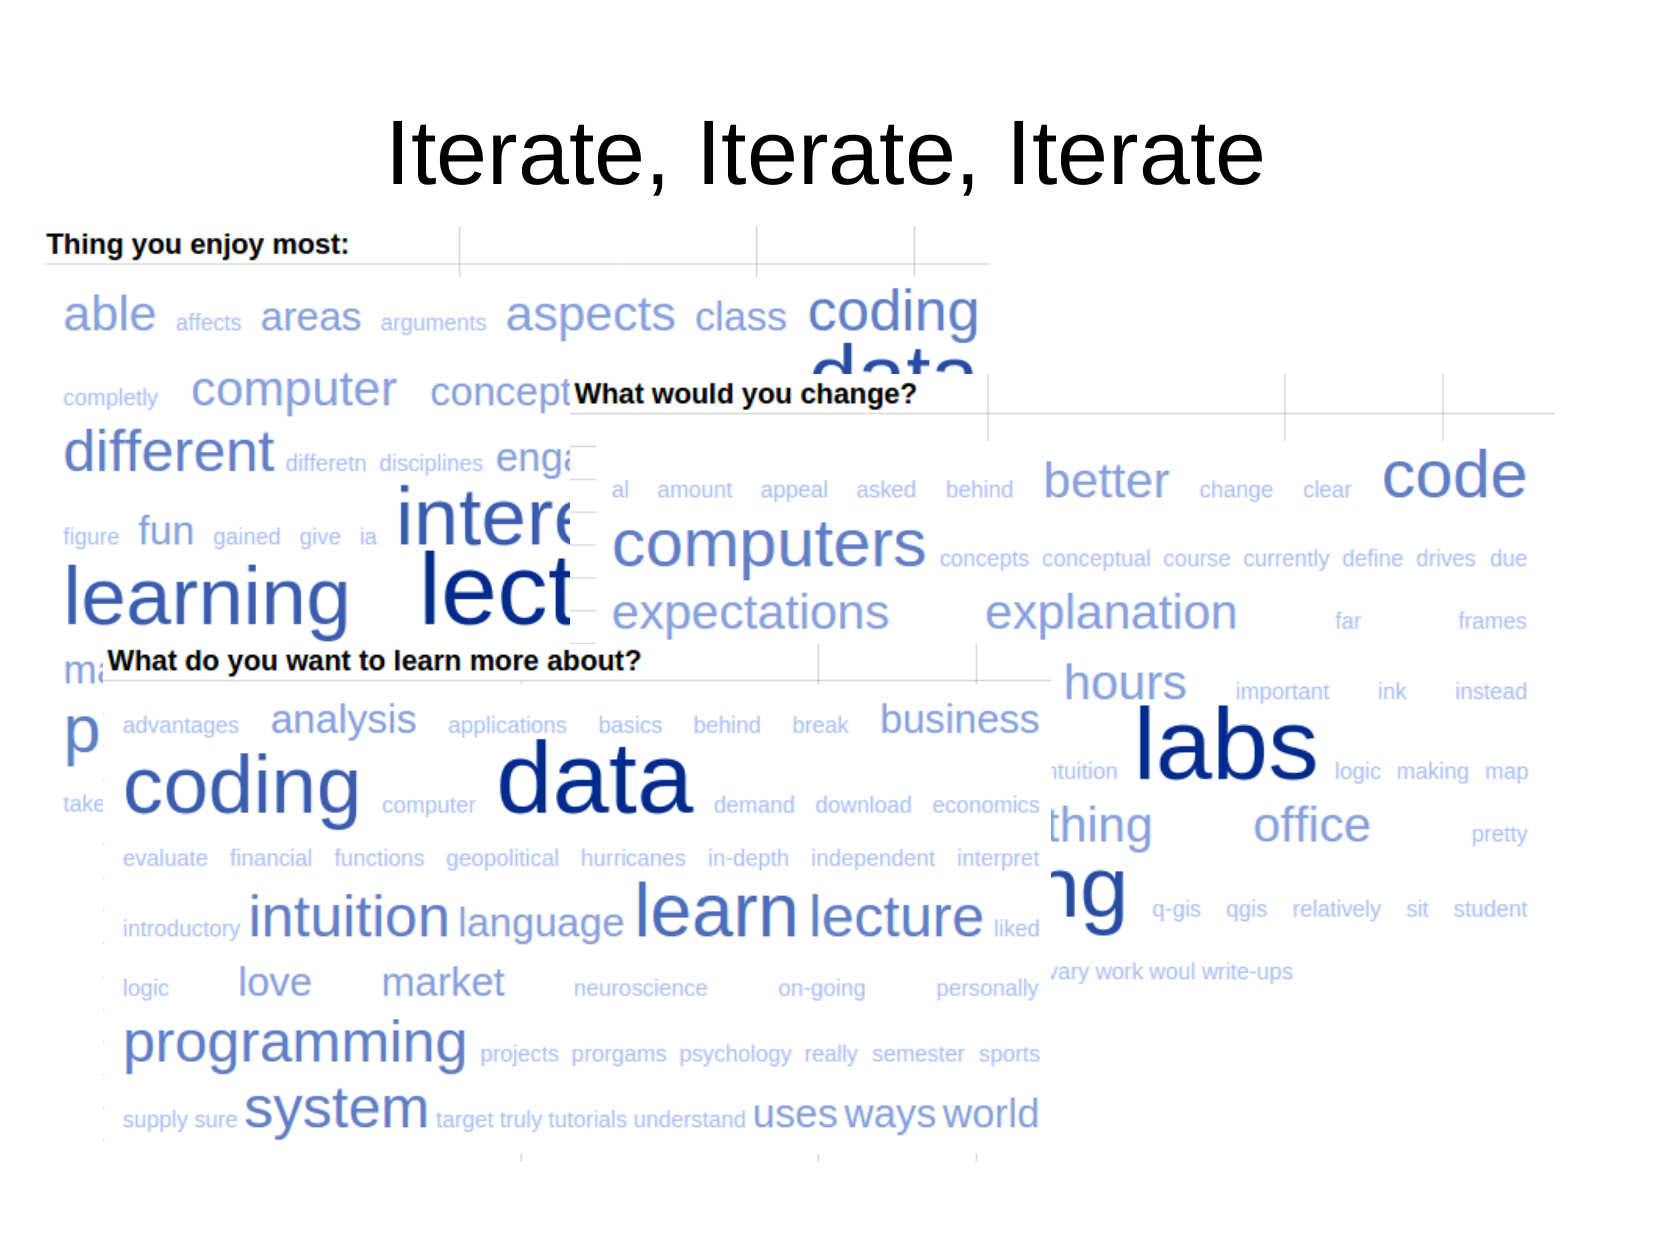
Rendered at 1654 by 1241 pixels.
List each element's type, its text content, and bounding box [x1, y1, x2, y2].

picture [45, 226, 1555, 1163]
title Iterate, Iterate, Iterate [82, 49, 1571, 257]
